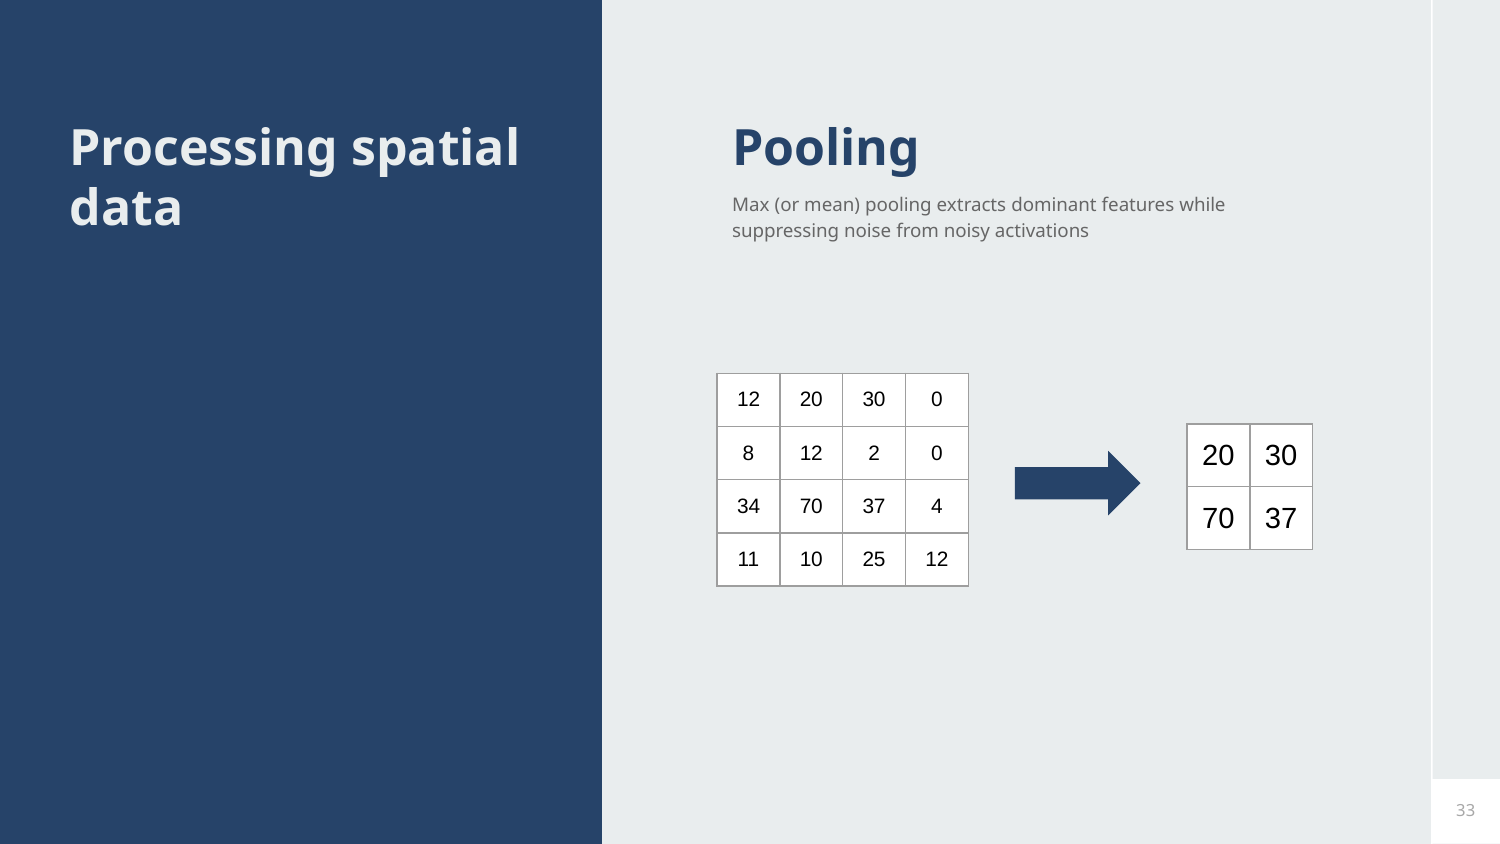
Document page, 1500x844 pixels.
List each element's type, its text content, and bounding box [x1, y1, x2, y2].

title Pooling [717, 99, 1367, 194]
slide_number <number> [1400, 779, 1491, 844]
table_cell 0 [906, 427, 968, 479]
list Max (or mean) pooling extracts dominant features while suppressing noise from noisy activations [717, 194, 1313, 256]
table_cell 8 [718, 427, 779, 479]
title Processing spatial data [54, 99, 582, 703]
table_cell 12 [906, 534, 968, 585]
table_cell 10 [781, 534, 842, 585]
table_cell 4 [906, 480, 968, 532]
table_cell 37 [1251, 487, 1312, 549]
table_header 20 [1188, 425, 1249, 486]
table_cell 70 [781, 480, 842, 532]
table_header 30 [843, 374, 905, 426]
table_cell 2 [843, 427, 905, 479]
table_cell 70 [1188, 487, 1249, 549]
table_cell 12 [781, 427, 842, 479]
table_header 0 [906, 374, 968, 426]
table_cell 25 [843, 534, 905, 585]
table_header 12 [718, 374, 779, 426]
table_cell 11 [718, 534, 779, 585]
table_cell 34 [718, 480, 779, 532]
text_box [1014, 450, 1141, 516]
table_cell 37 [843, 480, 905, 532]
table_header 30 [1251, 425, 1312, 486]
table_header 20 [781, 374, 842, 426]
